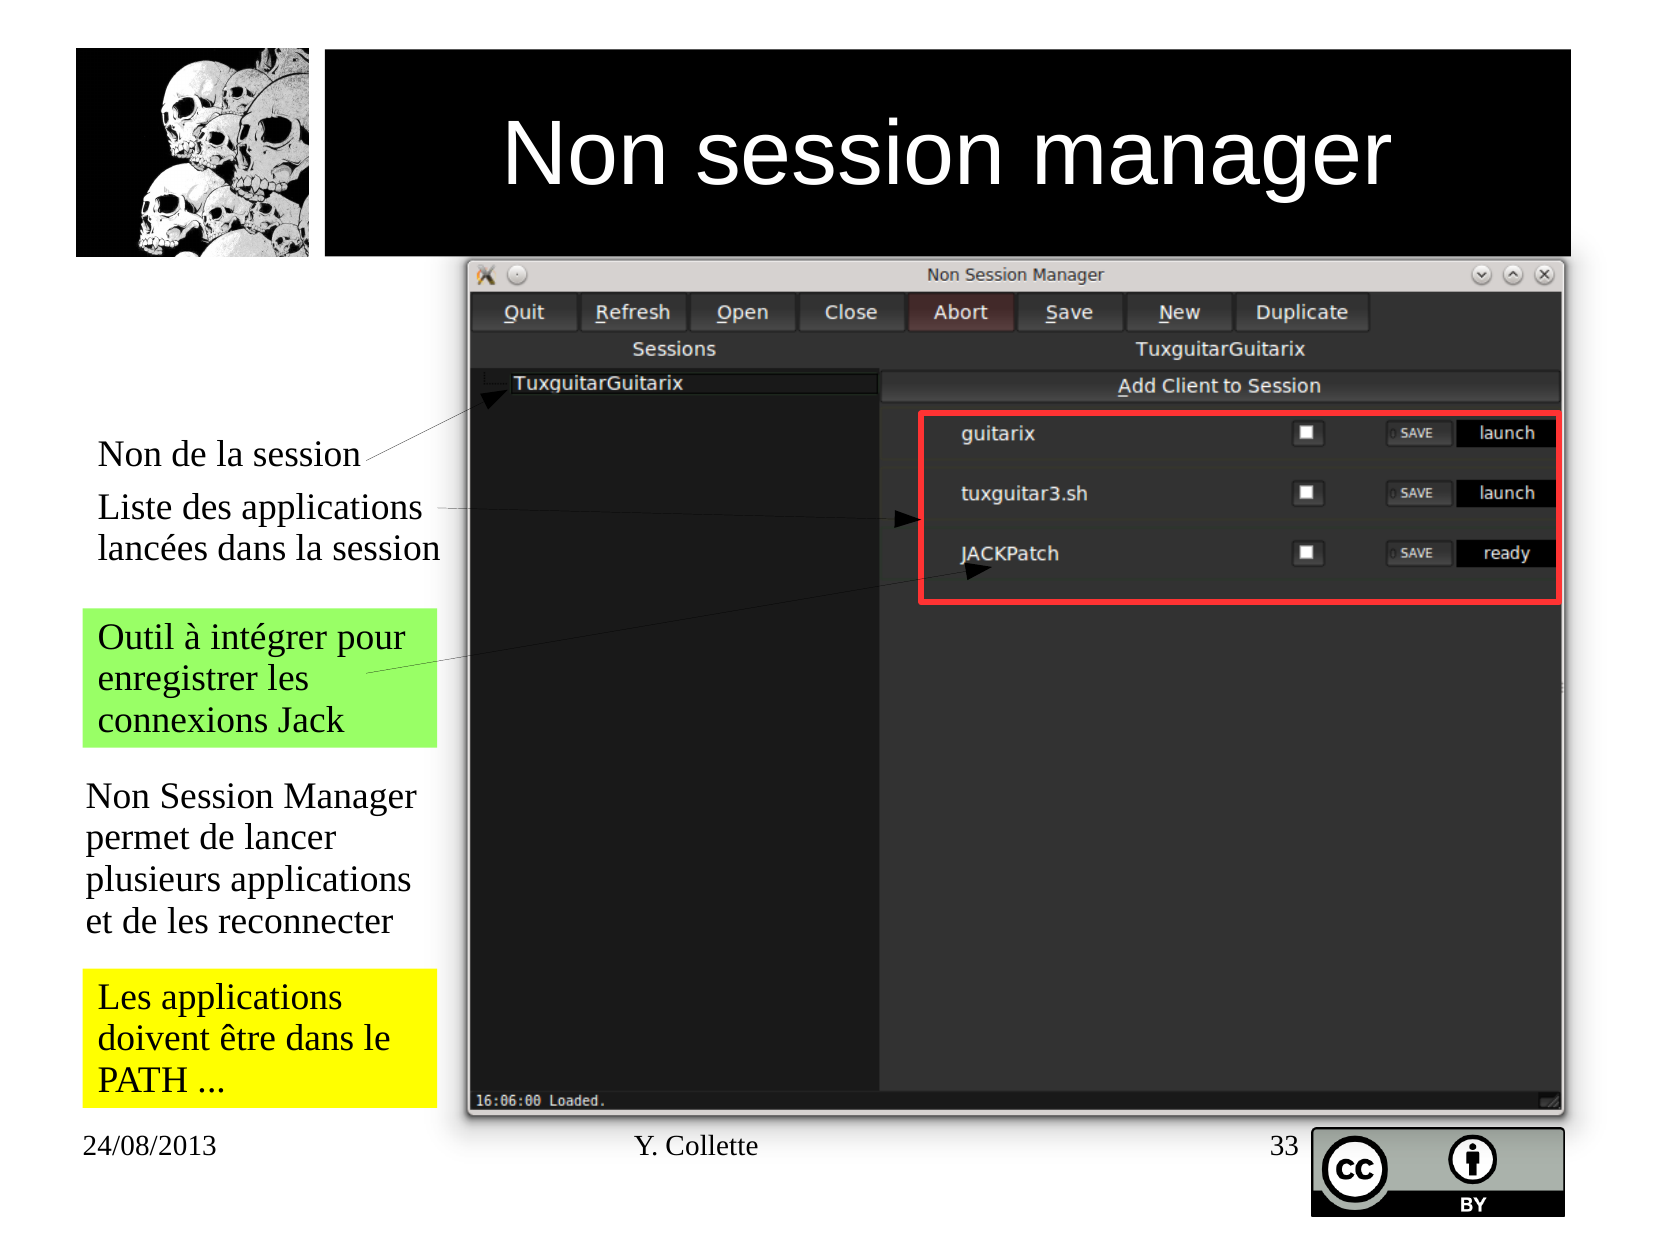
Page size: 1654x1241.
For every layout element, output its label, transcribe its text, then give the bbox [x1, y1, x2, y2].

picture [924, 416, 1556, 599]
title Non session manager [324, 49, 1571, 257]
text_box Liste des applications lancées dans la session [82, 478, 461, 597]
text_box Outil à intégrer pour enregistrer les connexions Jack [82, 608, 438, 748]
text_box Non de la session [82, 425, 414, 478]
picture [413, 206, 1619, 1217]
picture [76, 48, 309, 257]
picture [413, 509, 918, 660]
text_box Les applications doivent être dans le PATH ... [82, 968, 438, 1108]
text_box Non Session Manager permet de lancer plusieurs applications et de les reconnecter [70, 767, 449, 949]
